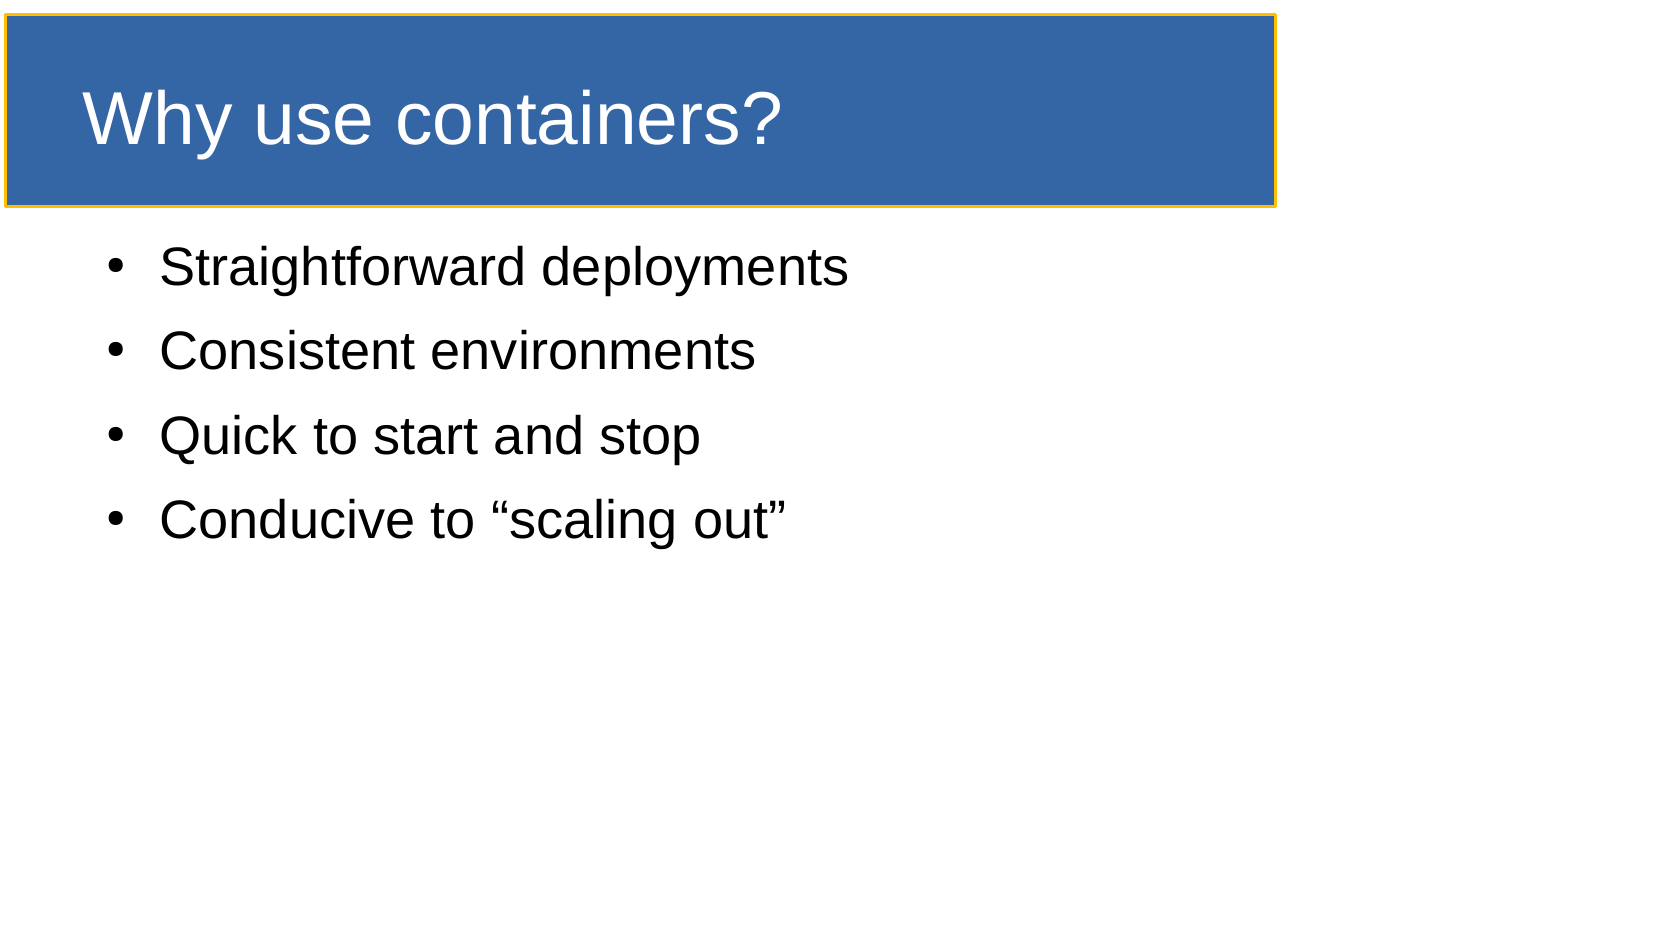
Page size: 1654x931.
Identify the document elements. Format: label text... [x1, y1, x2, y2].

title Why use containers? [82, 44, 1235, 192]
list Straightforward deployments Consistent environments Quick to start and stop Conducive to “scaling out” [88, 236, 1565, 798]
